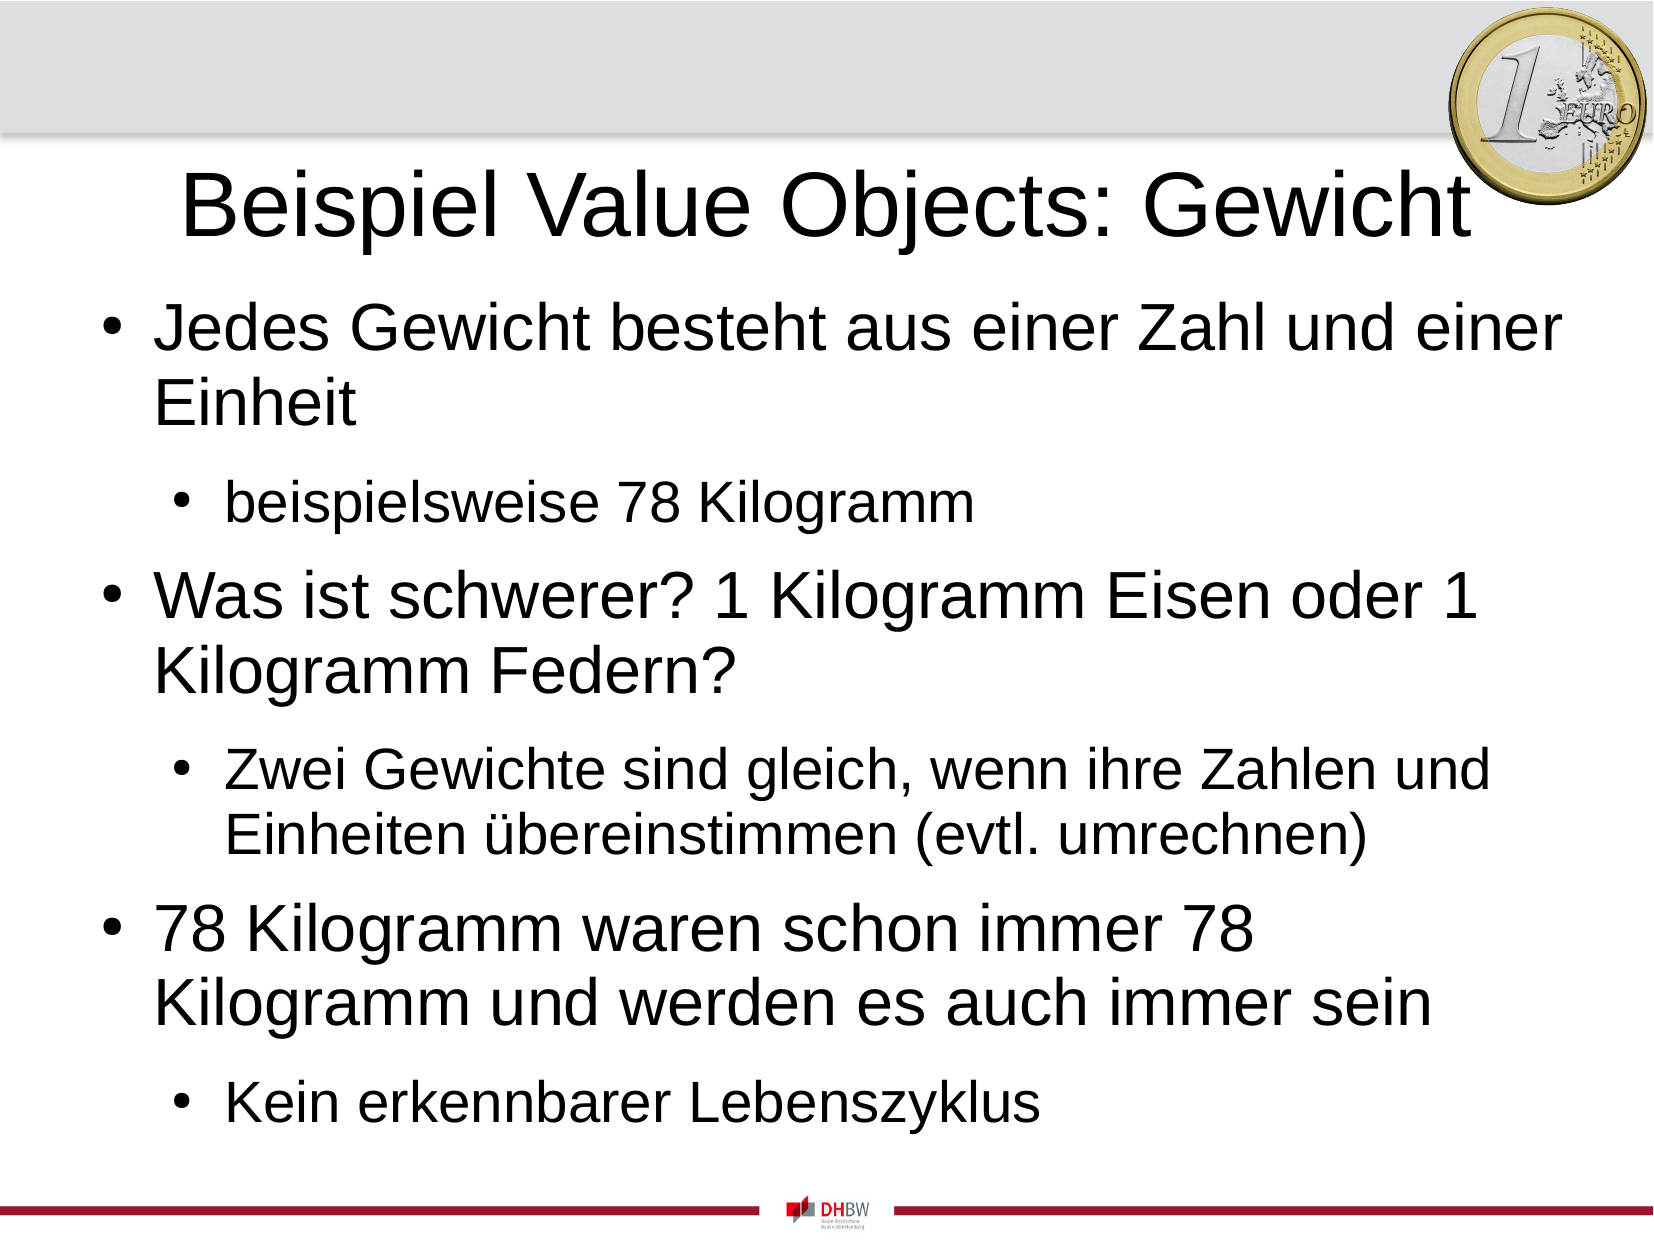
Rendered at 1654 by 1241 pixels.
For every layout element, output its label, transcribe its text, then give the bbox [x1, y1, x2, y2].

list Jedes Gewicht besteht aus einer Zahl und einer Einheit beispielsweise 78 Kilogramm Was ist schwerer? 1 Kilogramm Eisen oder 1 Kilogramm Federn? Zwei Gewichte sind gleich, wenn ihre Zahlen und Einheiten übereinstimmen (evtl. umrechnen) 78 Kilogramm waren schon immer 78 Kilogramm und werden es auch immer sein Kein erkennbarer Lebenszyklus [82, 290, 1571, 1135]
picture [0, 0, 1654, 1237]
title Beispiel Value Objects: Gewicht [82, 147, 1571, 257]
